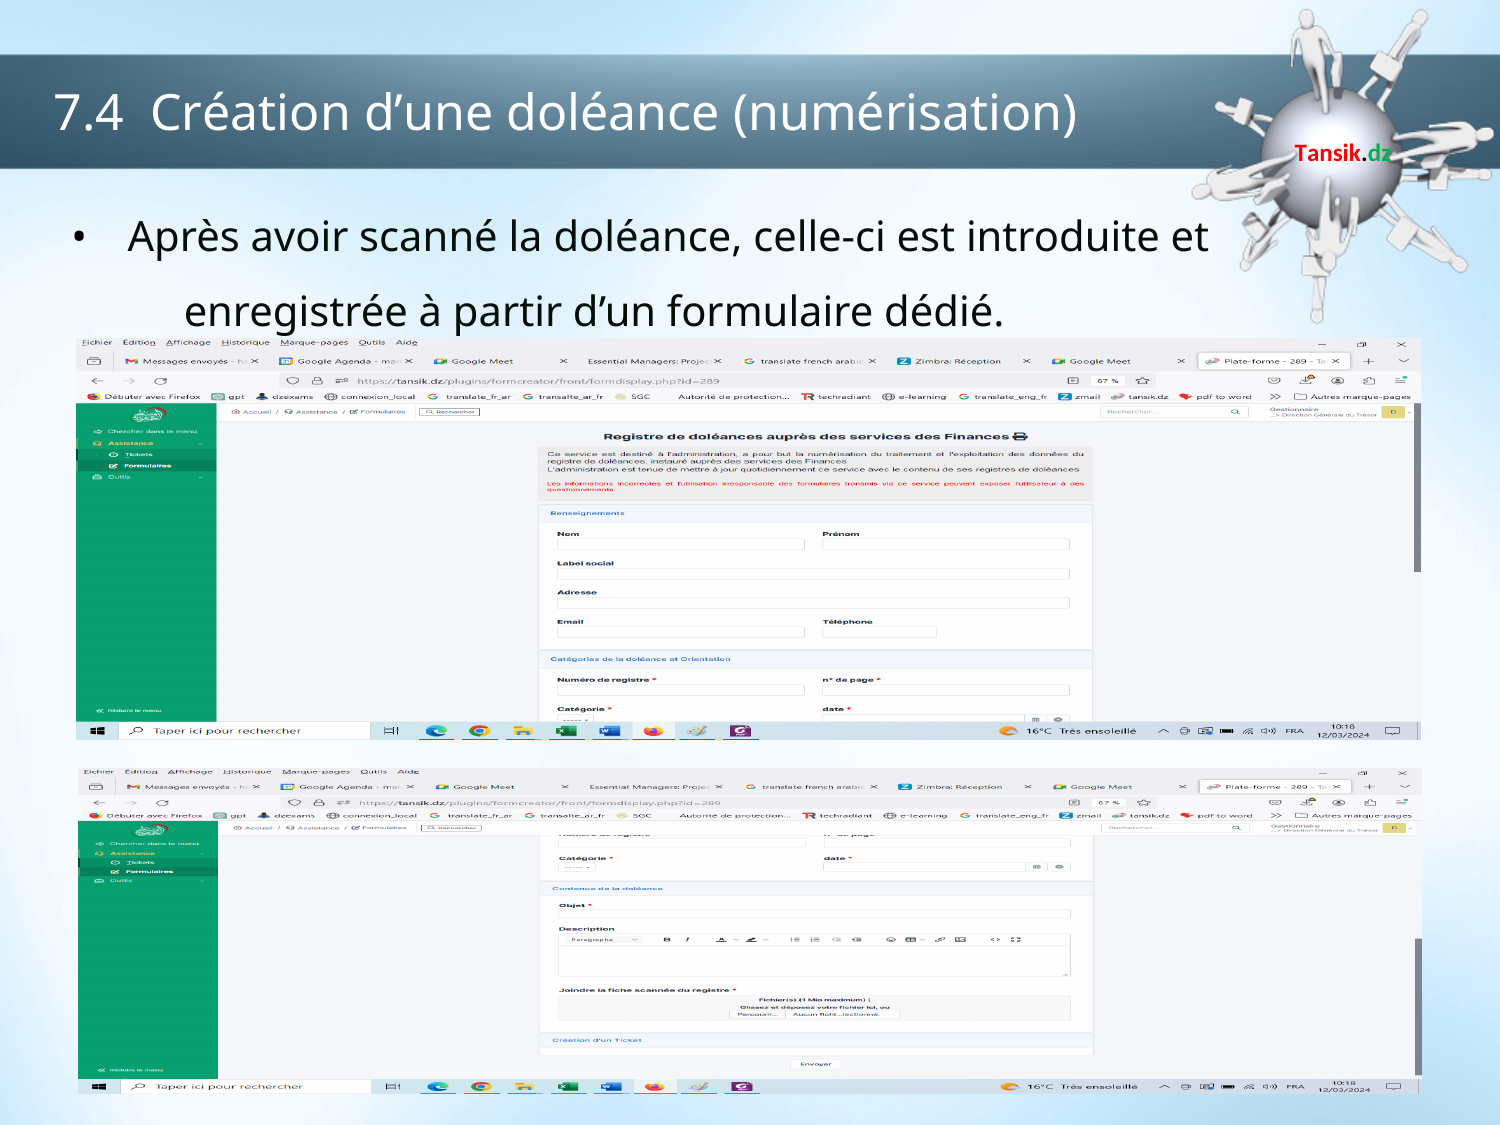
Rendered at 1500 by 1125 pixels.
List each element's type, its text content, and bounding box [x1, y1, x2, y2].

picture [78, 768, 1500, 1094]
text_box Après avoir scanné la doléance, celle-ci est introduite et enregistrée à partir d’un formulaire dédié. [56, 177, 1400, 1095]
text_box Tansik.dz [1279, 128, 1422, 185]
picture [76, 338, 1421, 740]
title 7.4 Création d’une doléance (numérisation) [39, 51, 1177, 170]
